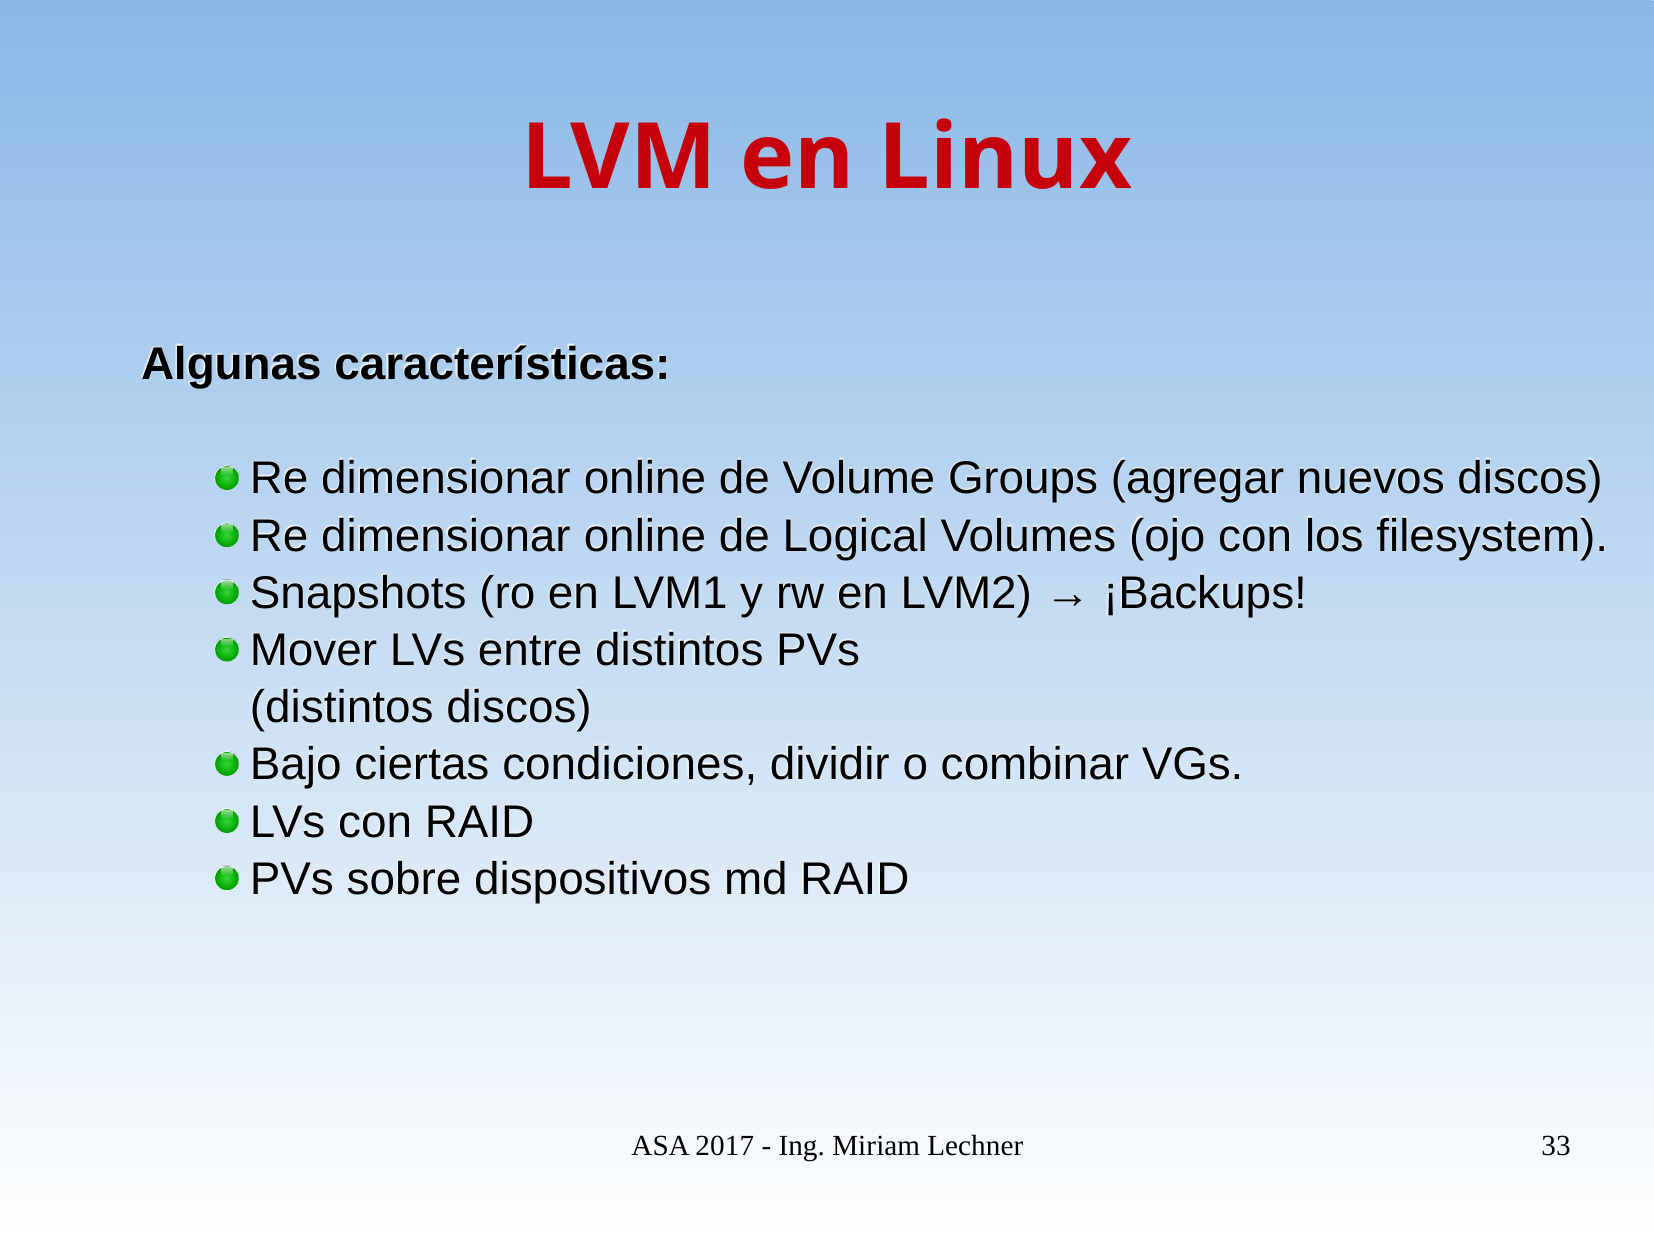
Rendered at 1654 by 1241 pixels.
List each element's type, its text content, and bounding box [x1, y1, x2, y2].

text_box Algunas características: Re dimensionar online de Volume Groups (agregar nuevos discos) Re dimensionar online de Logical Volumes (ojo con los filesystem). Snapshots (ro en LVM1 y rw en LVM2) → ¡Backups! Mover LVs entre distintos PVs (distintos discos) Bajo ciertas condiciones, dividir o combinar VGs. LVs con RAID PVs sobre dispositivos md RAID [126, 330, 1650, 969]
title LVM en Linux [82, 49, 1571, 257]
